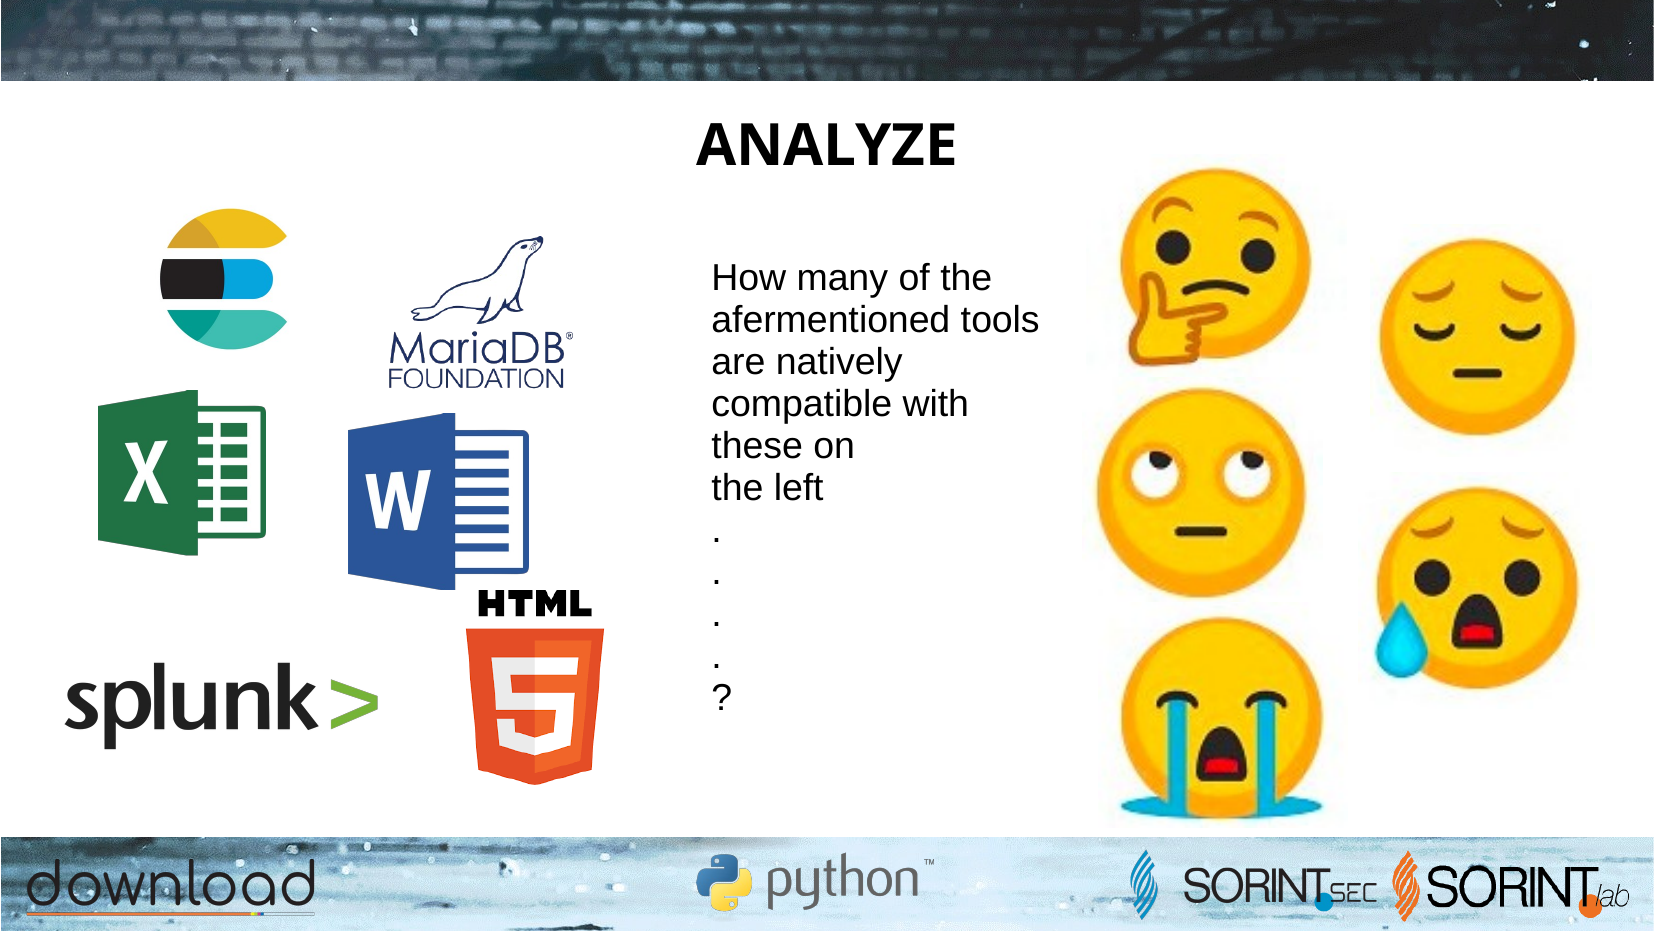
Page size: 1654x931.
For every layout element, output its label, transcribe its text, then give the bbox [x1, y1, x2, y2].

picture [23, 390, 632, 922]
picture [387, 236, 573, 397]
picture [135, 197, 325, 367]
picture [1358, 472, 1595, 709]
picture [1110, 849, 1640, 922]
title ANALYZE [212, 88, 1442, 193]
picture [1082, 154, 1348, 828]
picture [1370, 224, 1592, 457]
text_box How many of the afermentioned tools are natively compatible with these on the left . . . . ? [696, 248, 1075, 726]
picture [696, 852, 934, 922]
